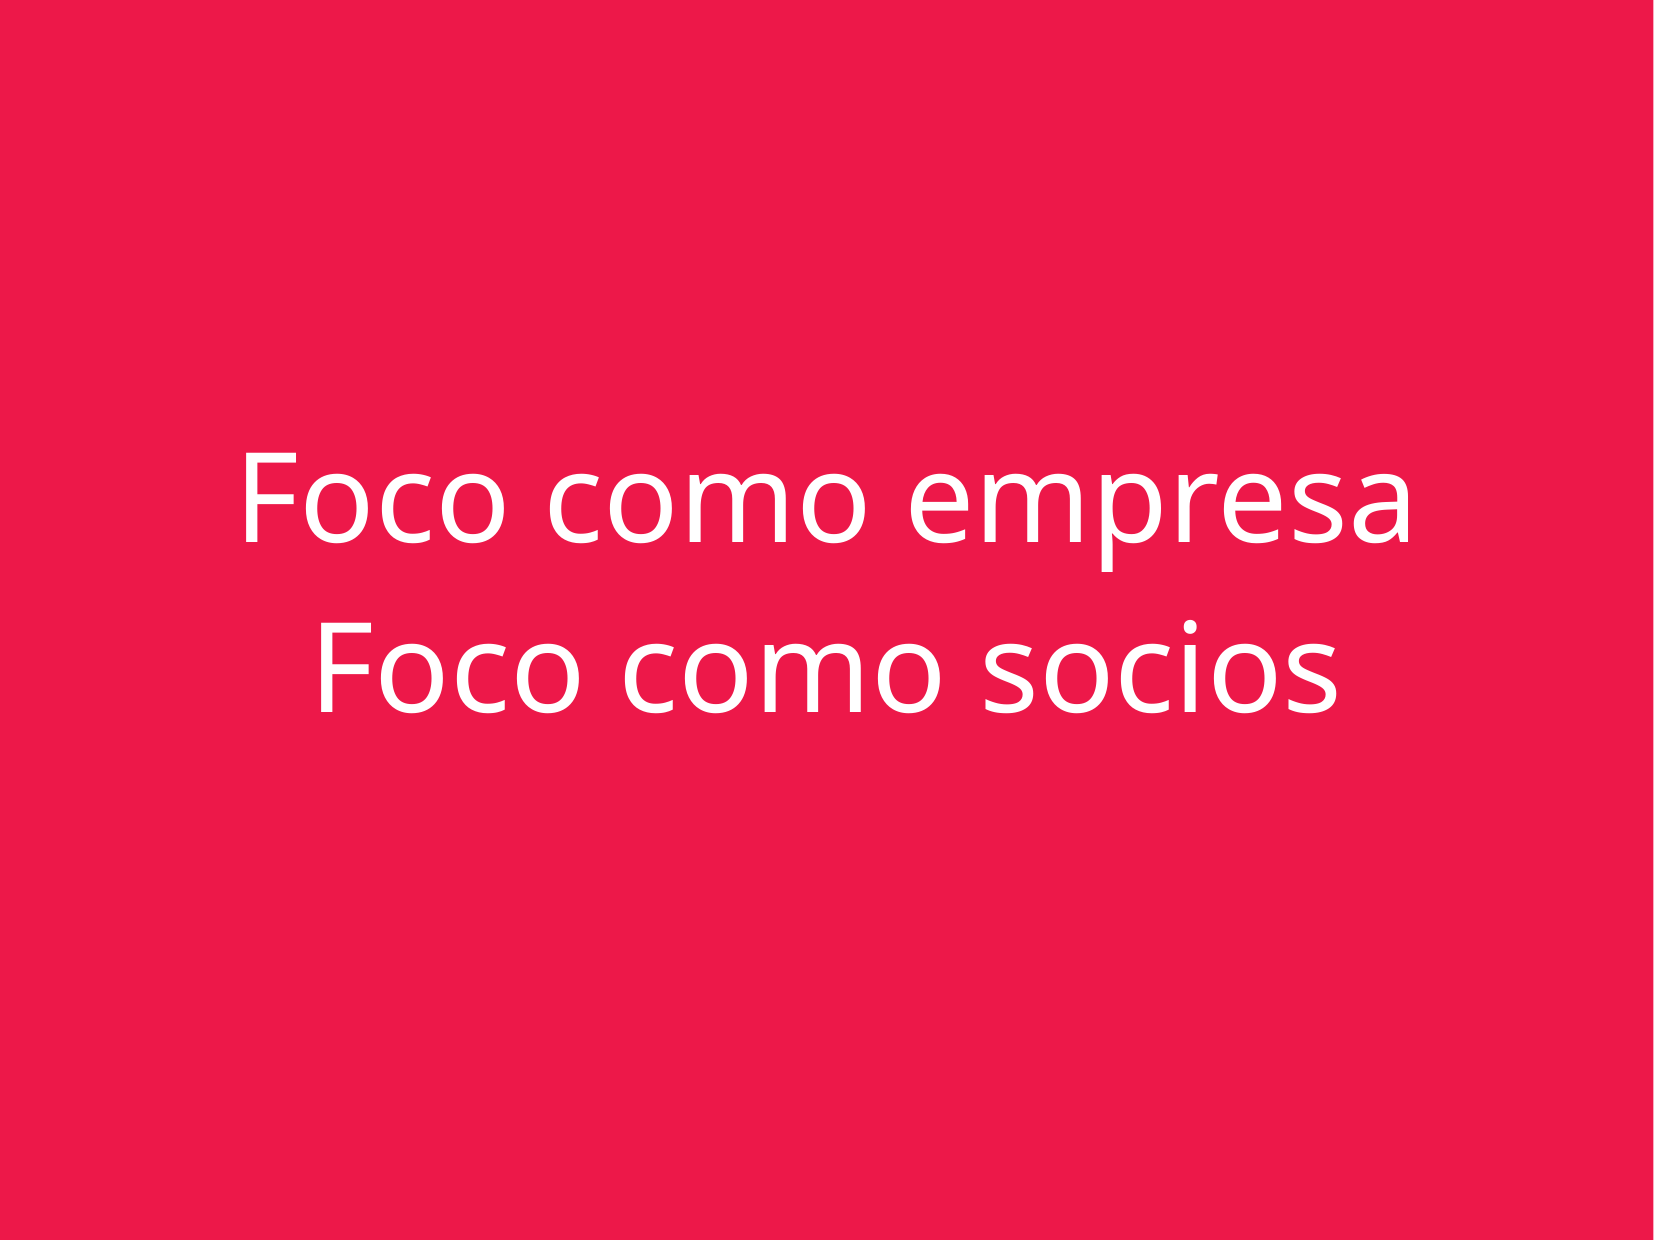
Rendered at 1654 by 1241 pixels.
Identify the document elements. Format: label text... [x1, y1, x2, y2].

subtitle Foco como empresa Foco como socios [82, 56, 1571, 1102]
